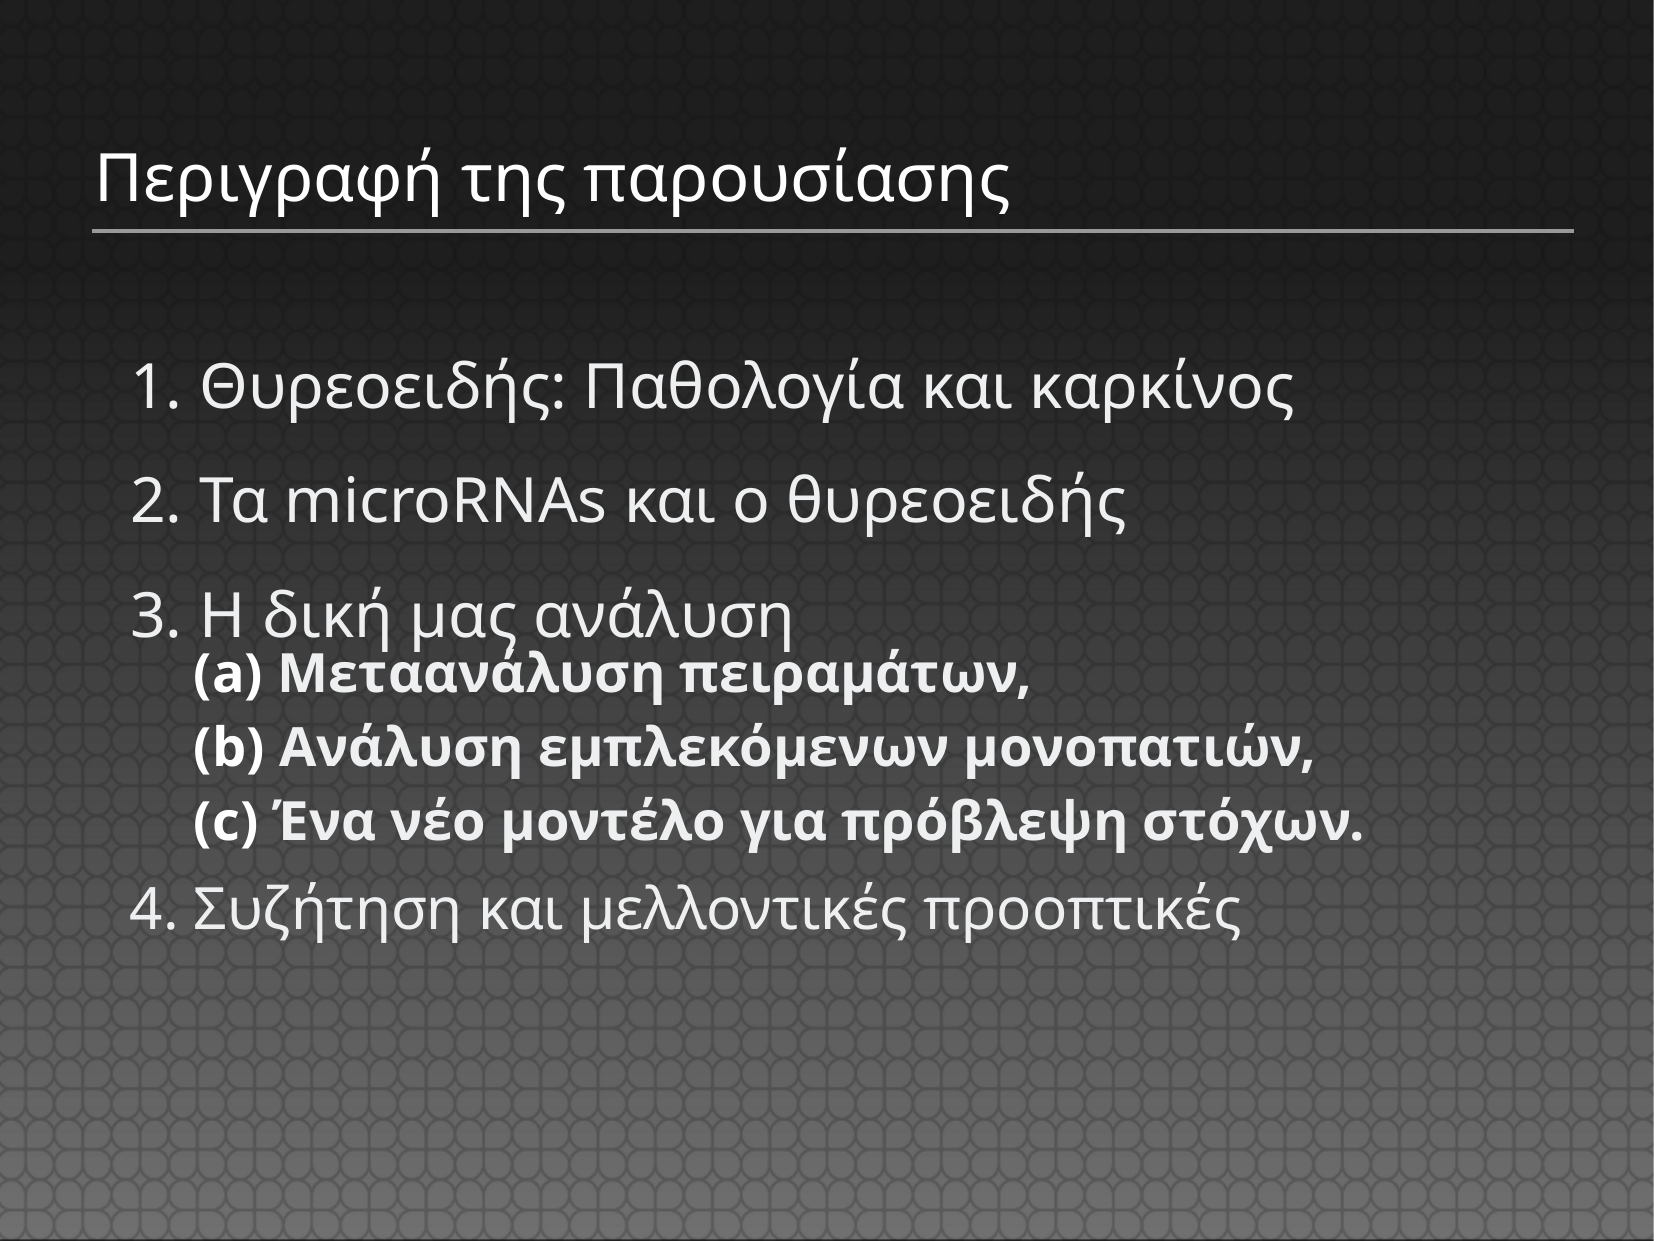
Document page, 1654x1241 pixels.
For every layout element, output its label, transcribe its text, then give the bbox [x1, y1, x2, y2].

text_box Μεταανάλυση πειραμάτων, Ανάλυση εμπλεκόμενων μονοπατιών, Ένα νέο μοντέλο για πρόβλεψη στόχων. [179, 626, 1597, 865]
title Περιγραφή της παρουσίασης [94, 100, 1426, 251]
picture [0, 0, 1654, 1241]
text_box 4. Συζήτηση και μελλοντικές προοπτικές [115, 859, 1361, 1011]
list Θυρεοειδής: Παθολογία και καρκίνος Τα microRNAs και ο θυρεοειδής Η δική μας ανάλυση [112, 227, 1501, 1163]
